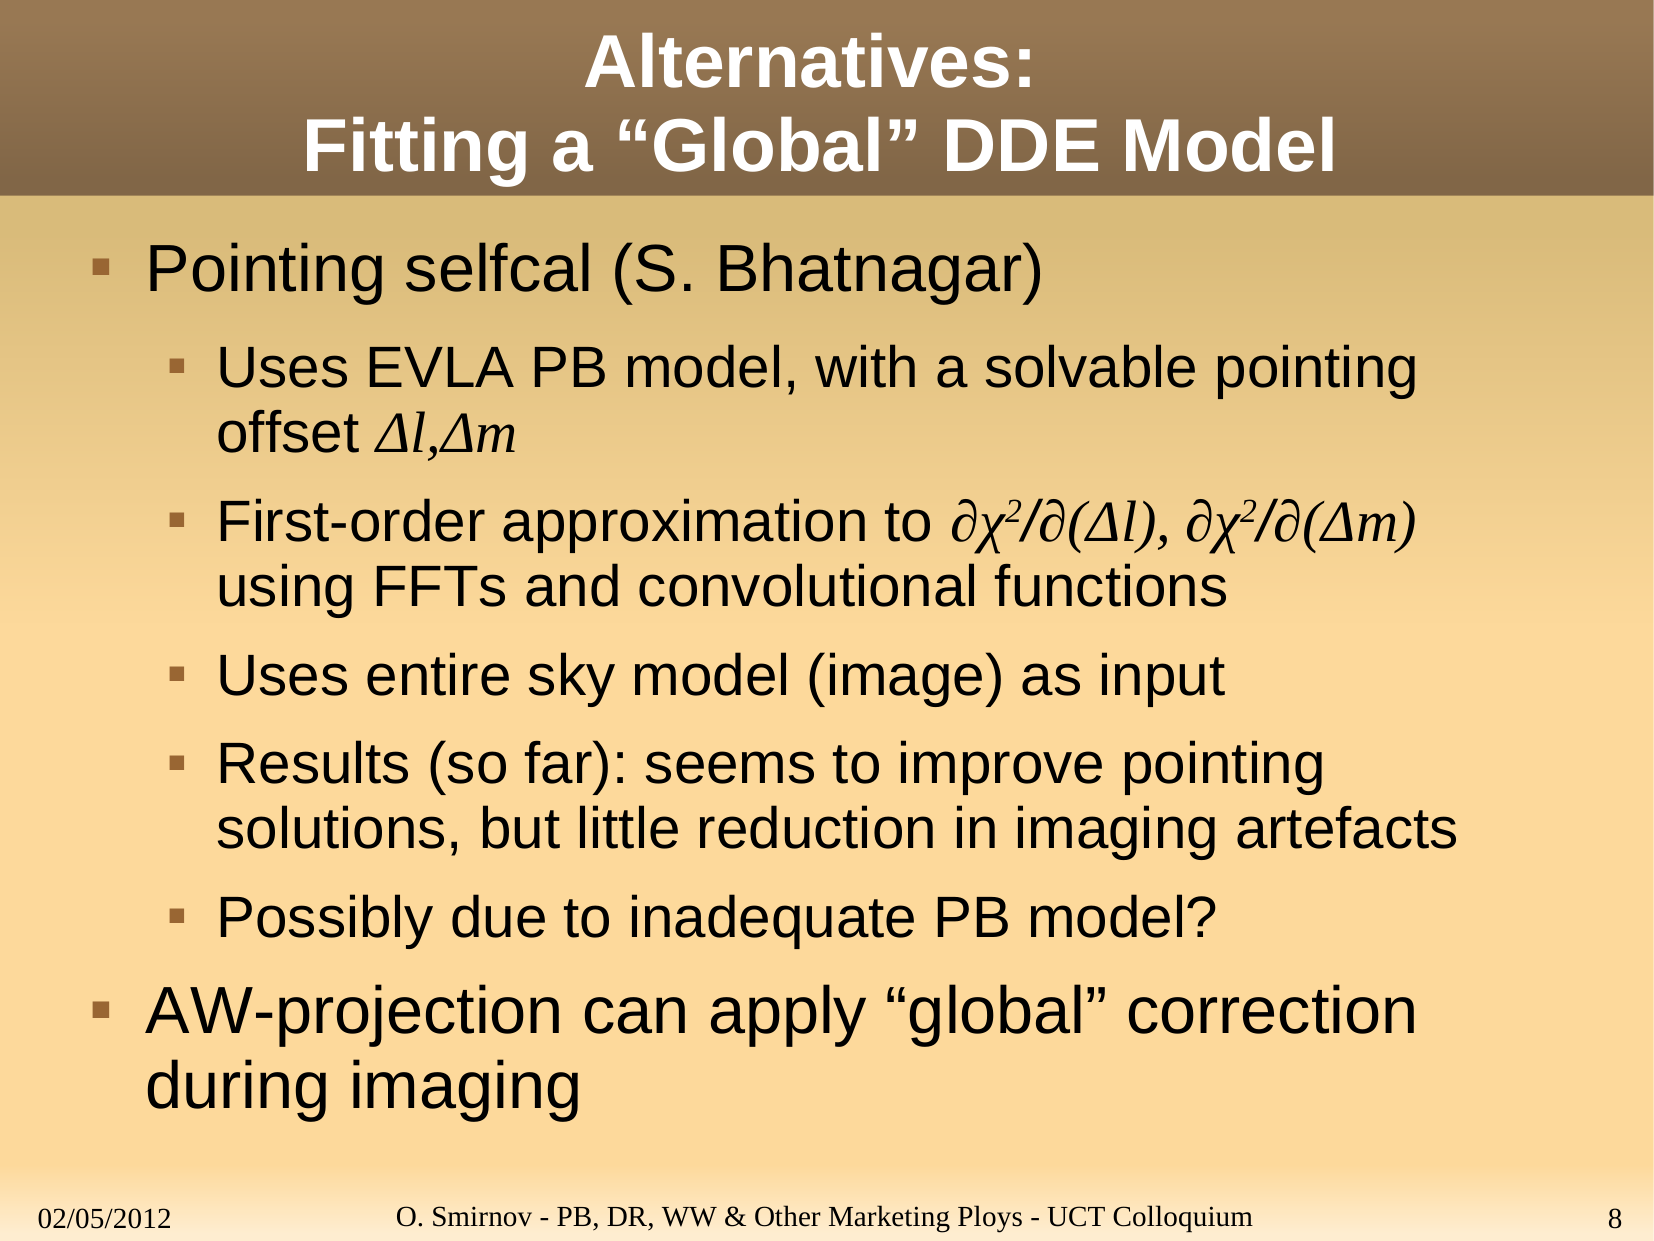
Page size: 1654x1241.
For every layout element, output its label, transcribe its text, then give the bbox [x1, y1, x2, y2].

picture [0, 0, 1654, 1241]
title Alternatives: Fitting a “Global” DDE Model [76, 7, 1565, 200]
list Pointing selfcal (S. Bhatnagar) Uses EVLA PB model, with a solvable pointing offset Δl,Δm First-order approximation to ∂χ2/∂(Δl), ∂χ2/∂(Δm) using FFTs and convolutional functions Uses entire sky model (image) as input Results (so far): seems to improve pointing solutions, but little reduction in imaging artefacts Possibly due to inadequate PB model? AW-projection can apply “global” correction during imaging [75, 230, 1564, 1126]
